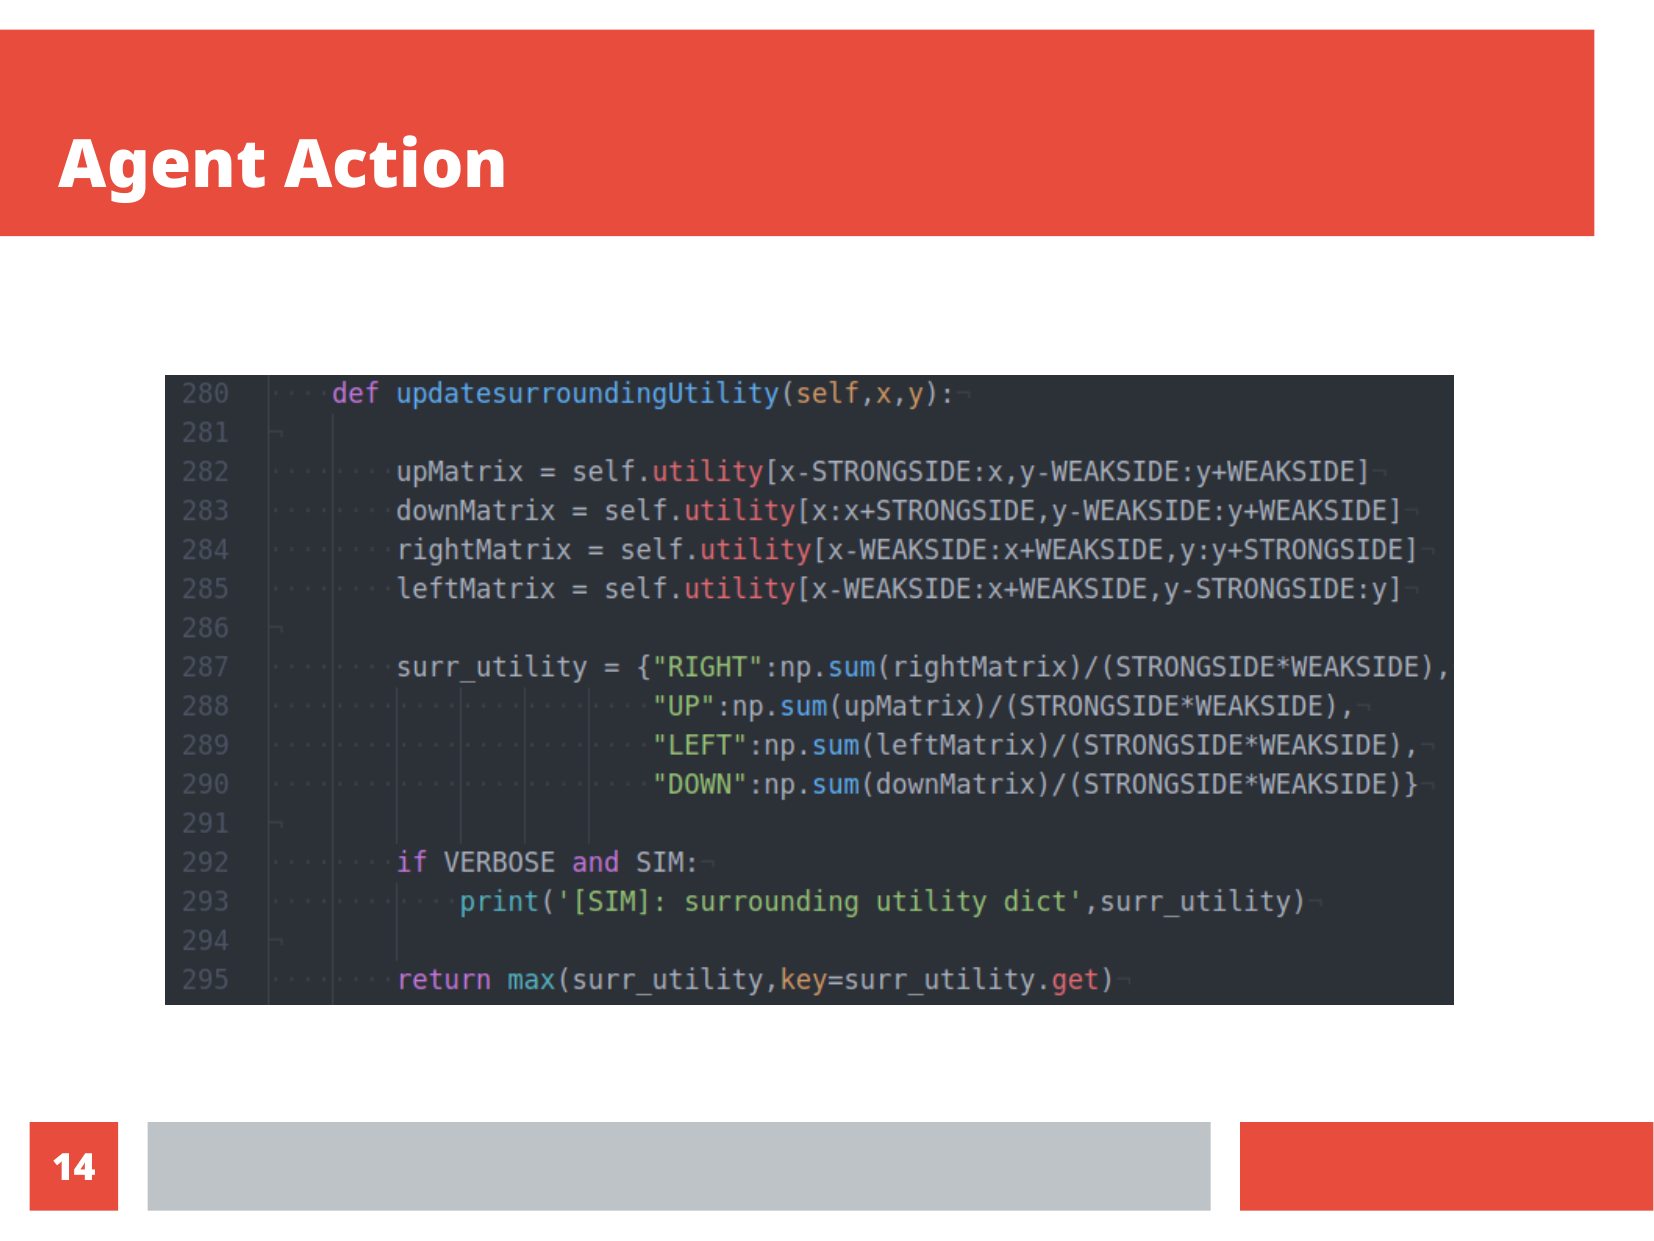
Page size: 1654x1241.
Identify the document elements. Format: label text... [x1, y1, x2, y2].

title Agent Action [59, 59, 1595, 207]
picture [165, 375, 1454, 1006]
